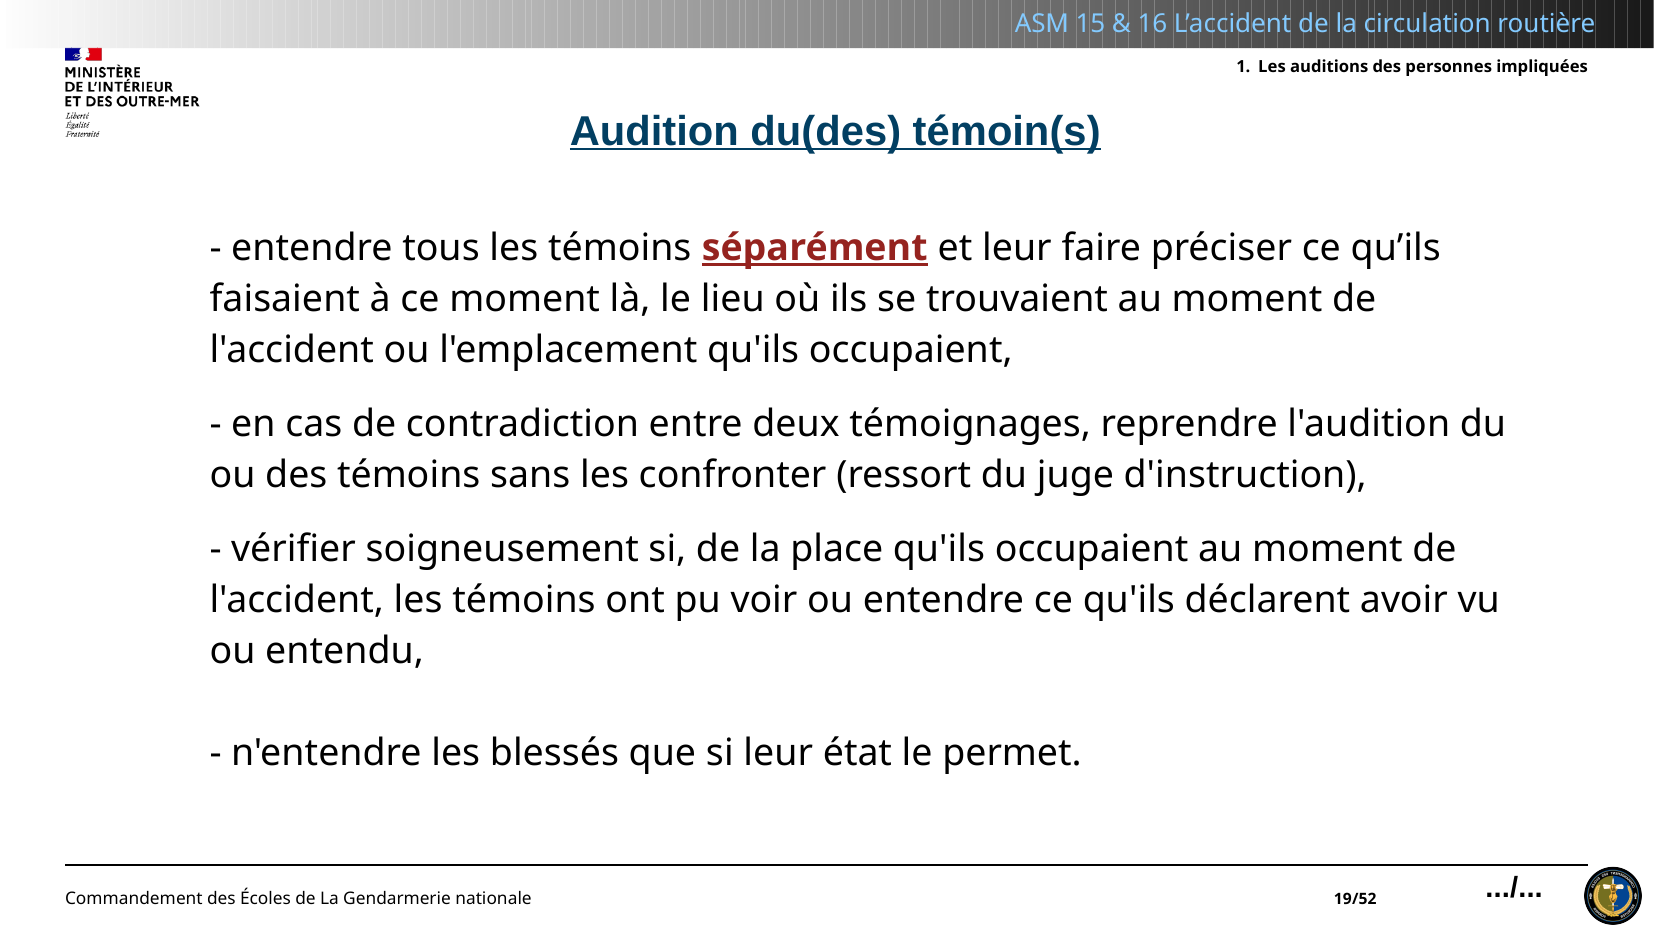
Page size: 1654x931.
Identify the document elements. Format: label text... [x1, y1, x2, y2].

picture [1584, 862, 1642, 925]
text_box .../... [1470, 863, 1569, 912]
text_box Audition du(des) témoin(s) [555, 100, 1170, 209]
text_box - entendre tous les témoins séparément et leur faire préciser ce qu’ils faisaient à ce moment là, le lieu où ils se trouvaient au moment de l'accident ou l'emplacement qu'ils occupaient, - en cas de contradiction entre deux témoignages, reprendre l'audition du ou des témoins sans les confronter (ressort du juge d'instruction), - vérifier soigneusement si, de la place qu'ils occupaient au moment de l'accident, les témoins ont pu voir ou entendre ce qu'ils déclarent avoir vu ou entendu, - n'entendre les blessés que si leur état le permet. [194, 212, 1524, 843]
list LES AUDITIONS DES PERSONNES IMPLIQUÉES [598, 56, 1589, 122]
picture [65, 49, 213, 138]
